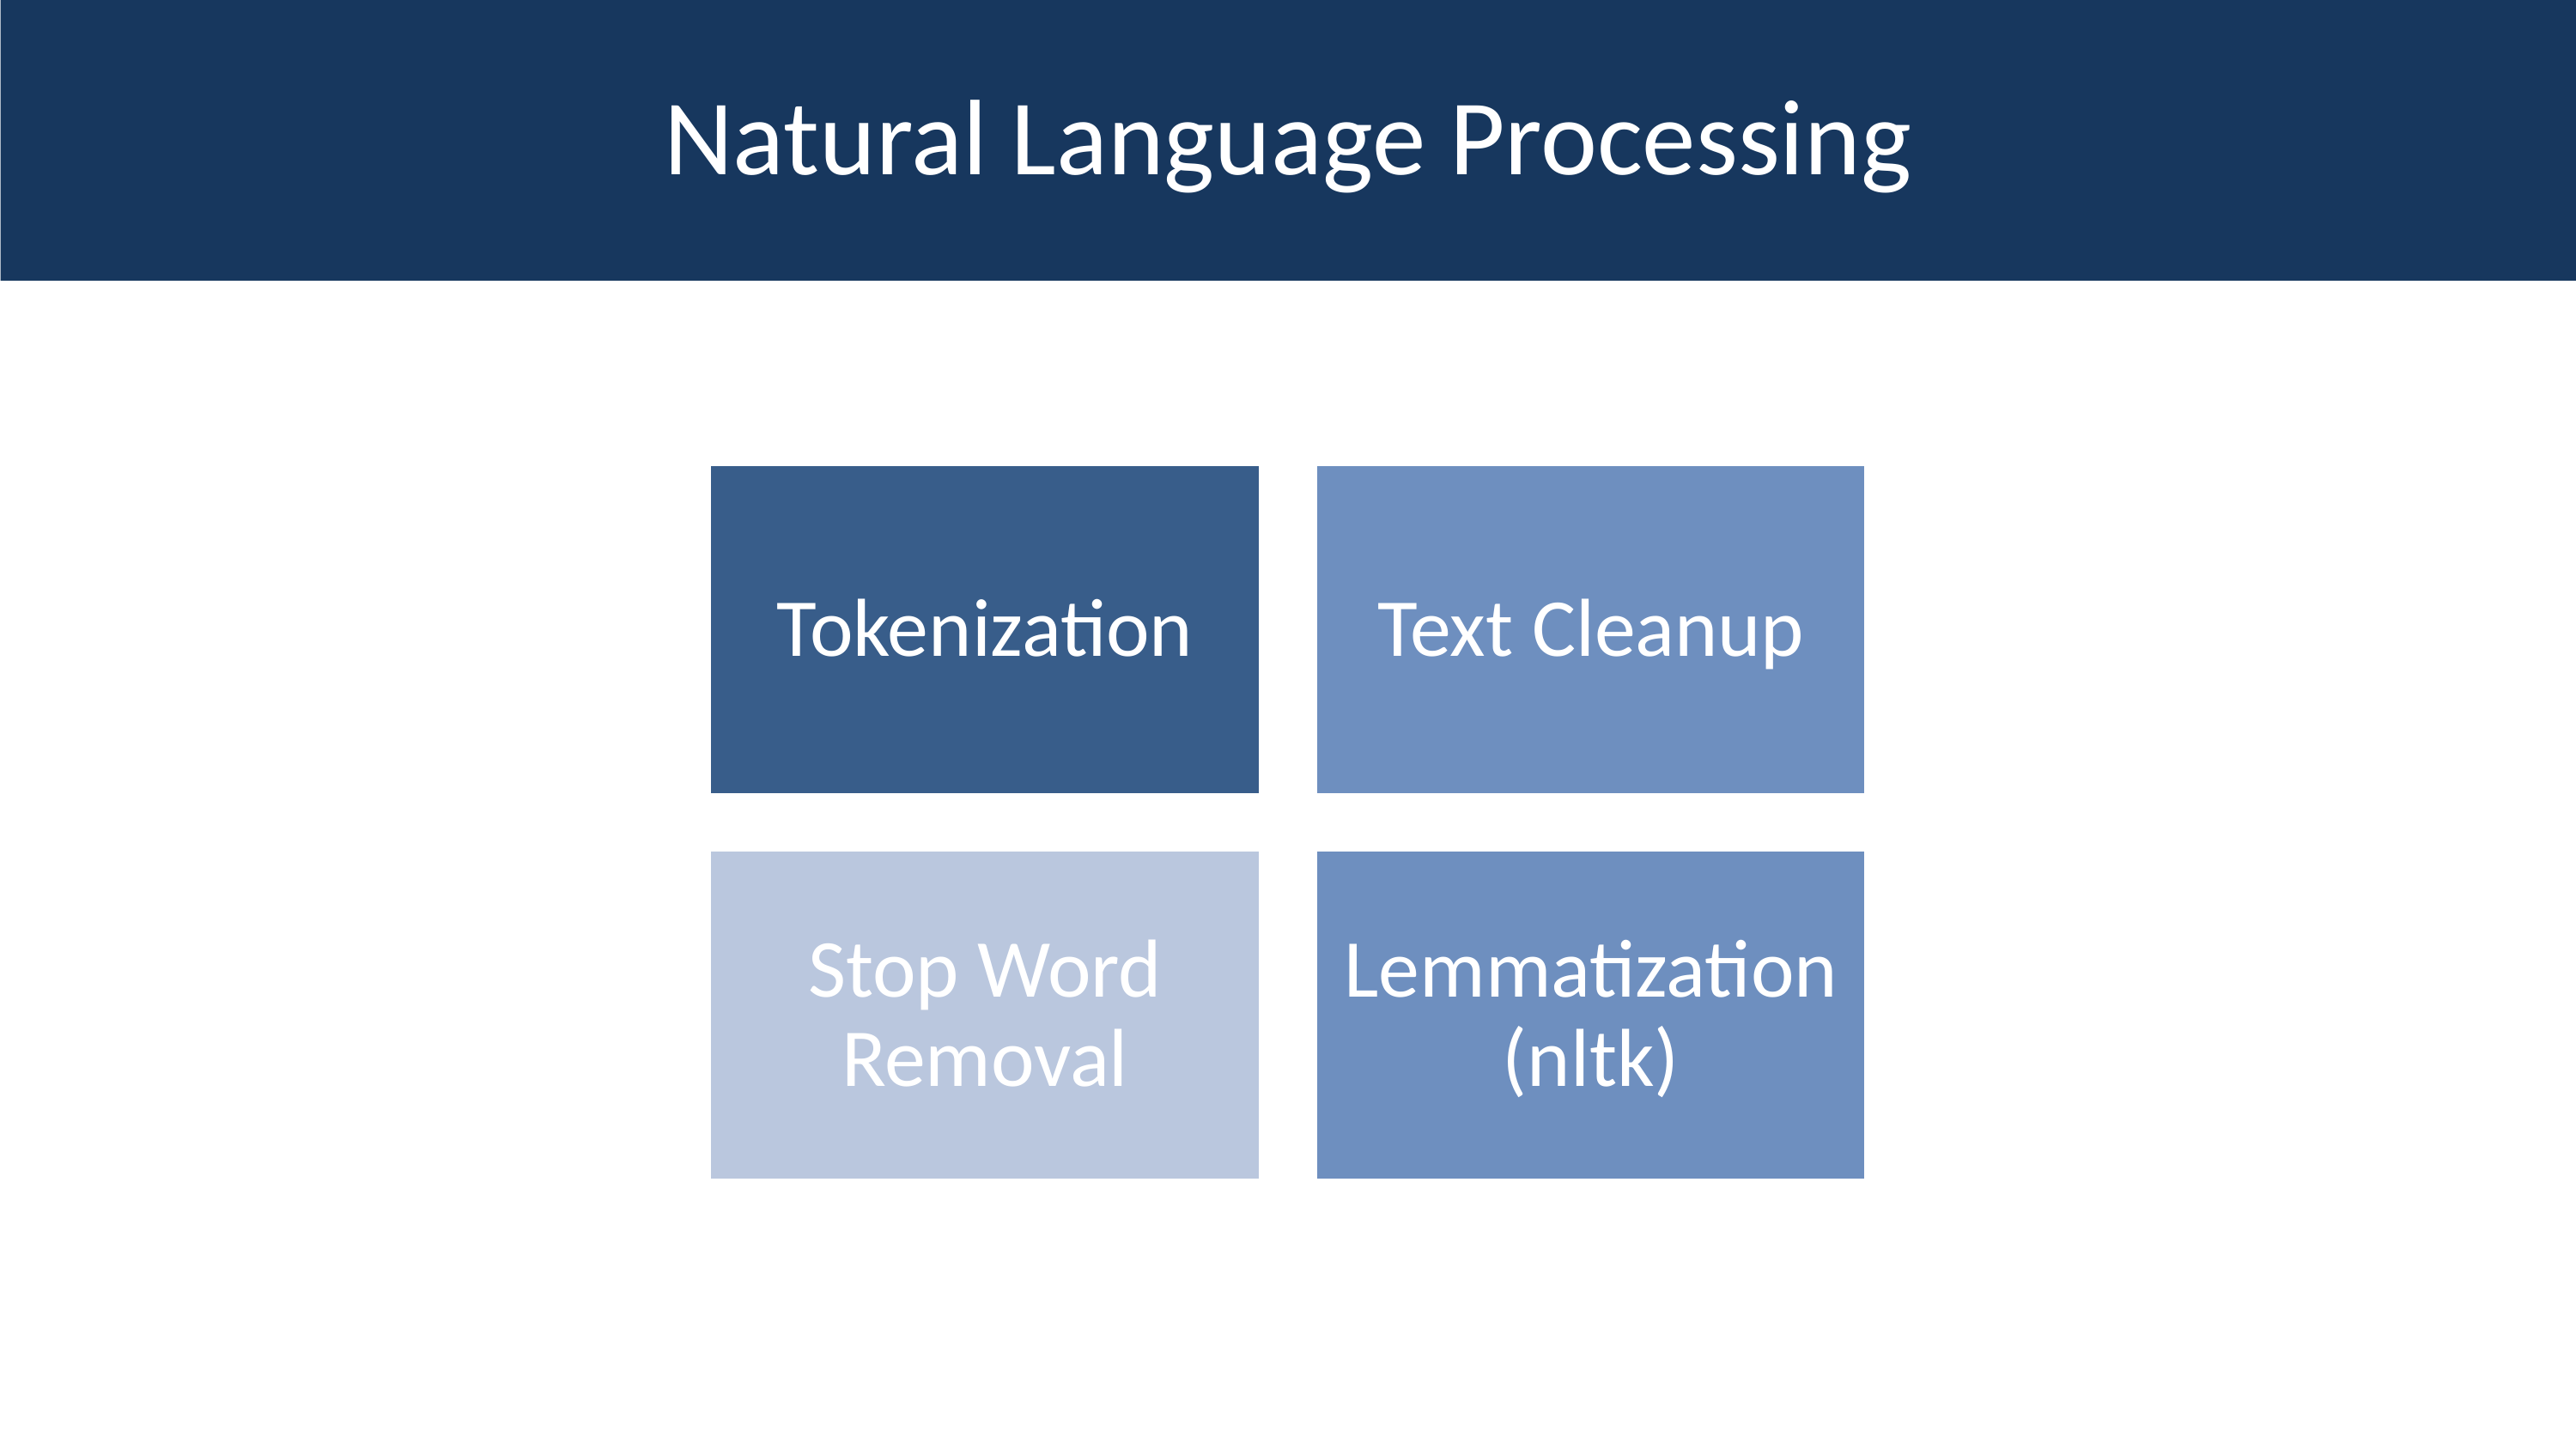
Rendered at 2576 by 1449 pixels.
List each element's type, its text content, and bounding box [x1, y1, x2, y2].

text_box Text Cleanup [1315, 464, 1867, 795]
text_box Stop Word Removal [709, 850, 1261, 1181]
text_box Natural Language Processing [0, 0, 2576, 281]
text_box Tokenization [709, 464, 1261, 795]
text_box Lemmatization (nltk) [1315, 850, 1867, 1181]
